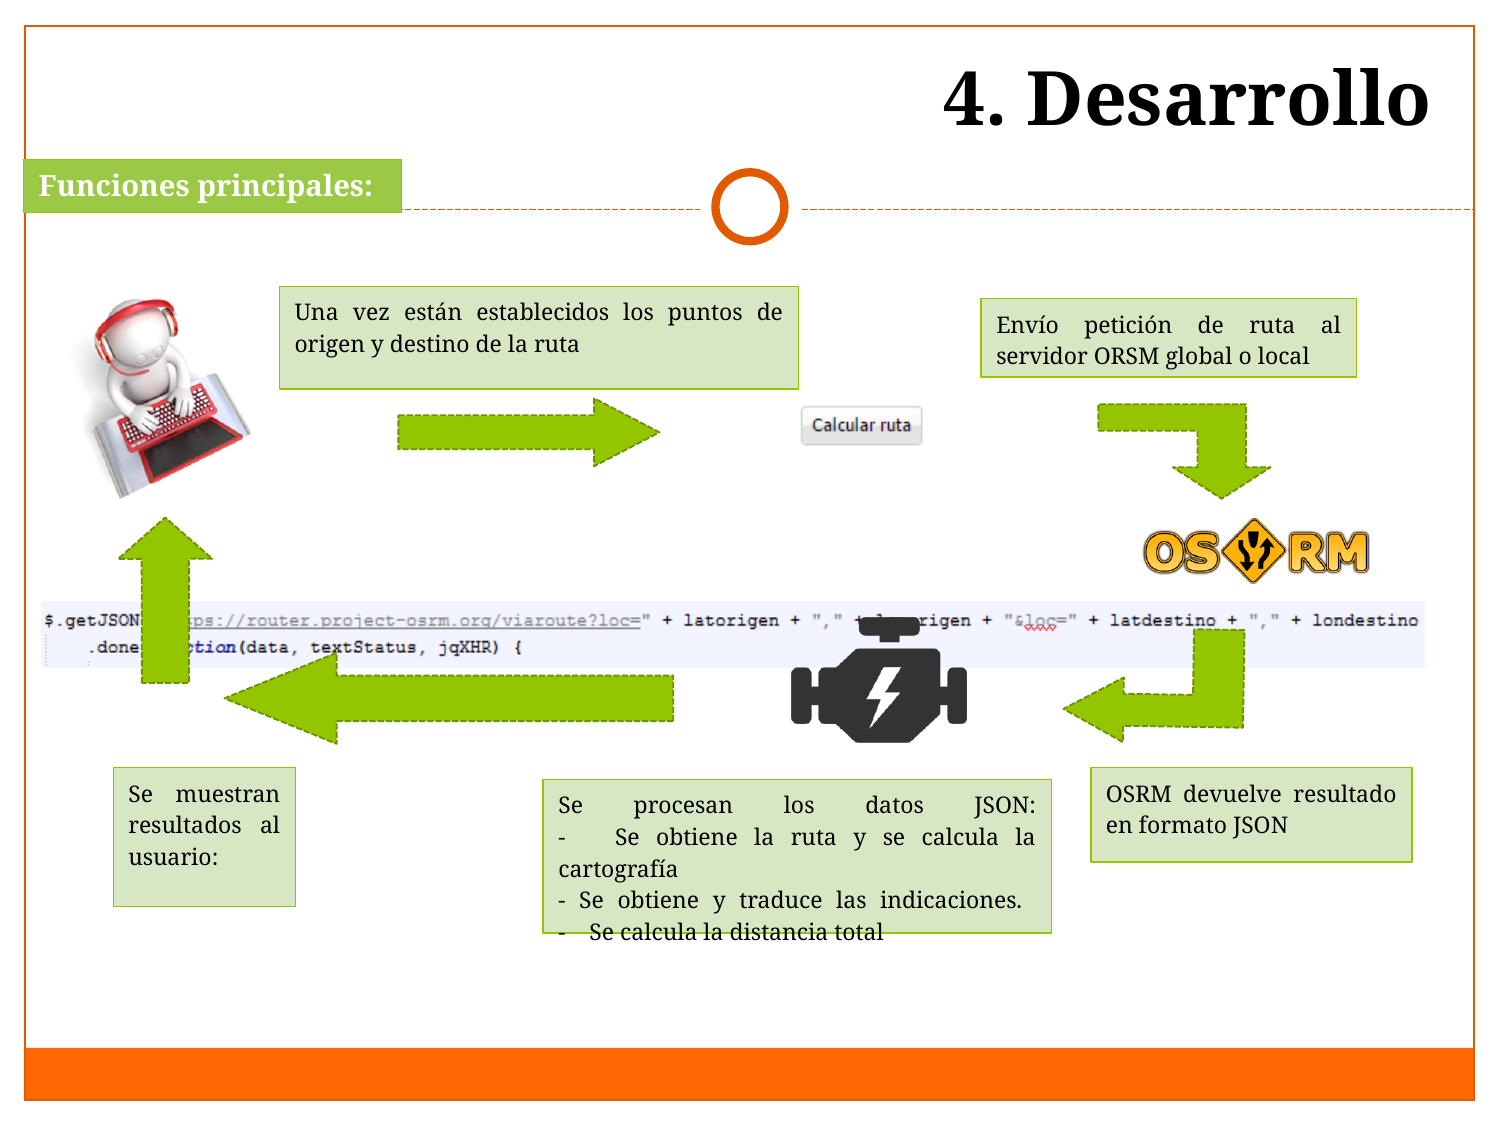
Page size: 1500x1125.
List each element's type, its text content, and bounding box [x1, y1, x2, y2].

text_box Una vez están establecidos los puntos de origen y destino de la ruta [279, 286, 799, 390]
text_box Se procesan los datos JSON: - Se obtiene la ruta y se calcula la cartografía - Se obtiene y traduce las indicaciones. - Se calcula la distancia total [543, 779, 1052, 934]
text_box OSRM devuelve resultado en formato JSON [1090, 767, 1412, 863]
text_box [224, 652, 674, 744]
text_box [1063, 629, 1245, 743]
text_box Envío petición de ruta al servidor ORSM global o local [981, 298, 1357, 377]
picture [798, 400, 926, 452]
text_box 4. Desarrollo [726, 42, 1447, 148]
text_box Se muestran resultados al usuario: [113, 767, 296, 907]
picture [1126, 517, 1391, 584]
text_box [398, 398, 660, 467]
text_box Funciones principales: [23, 159, 402, 213]
picture [41, 601, 141, 668]
picture [189, 601, 1425, 768]
text_box [118, 517, 213, 683]
picture [40, 282, 275, 518]
text_box [1098, 404, 1271, 499]
